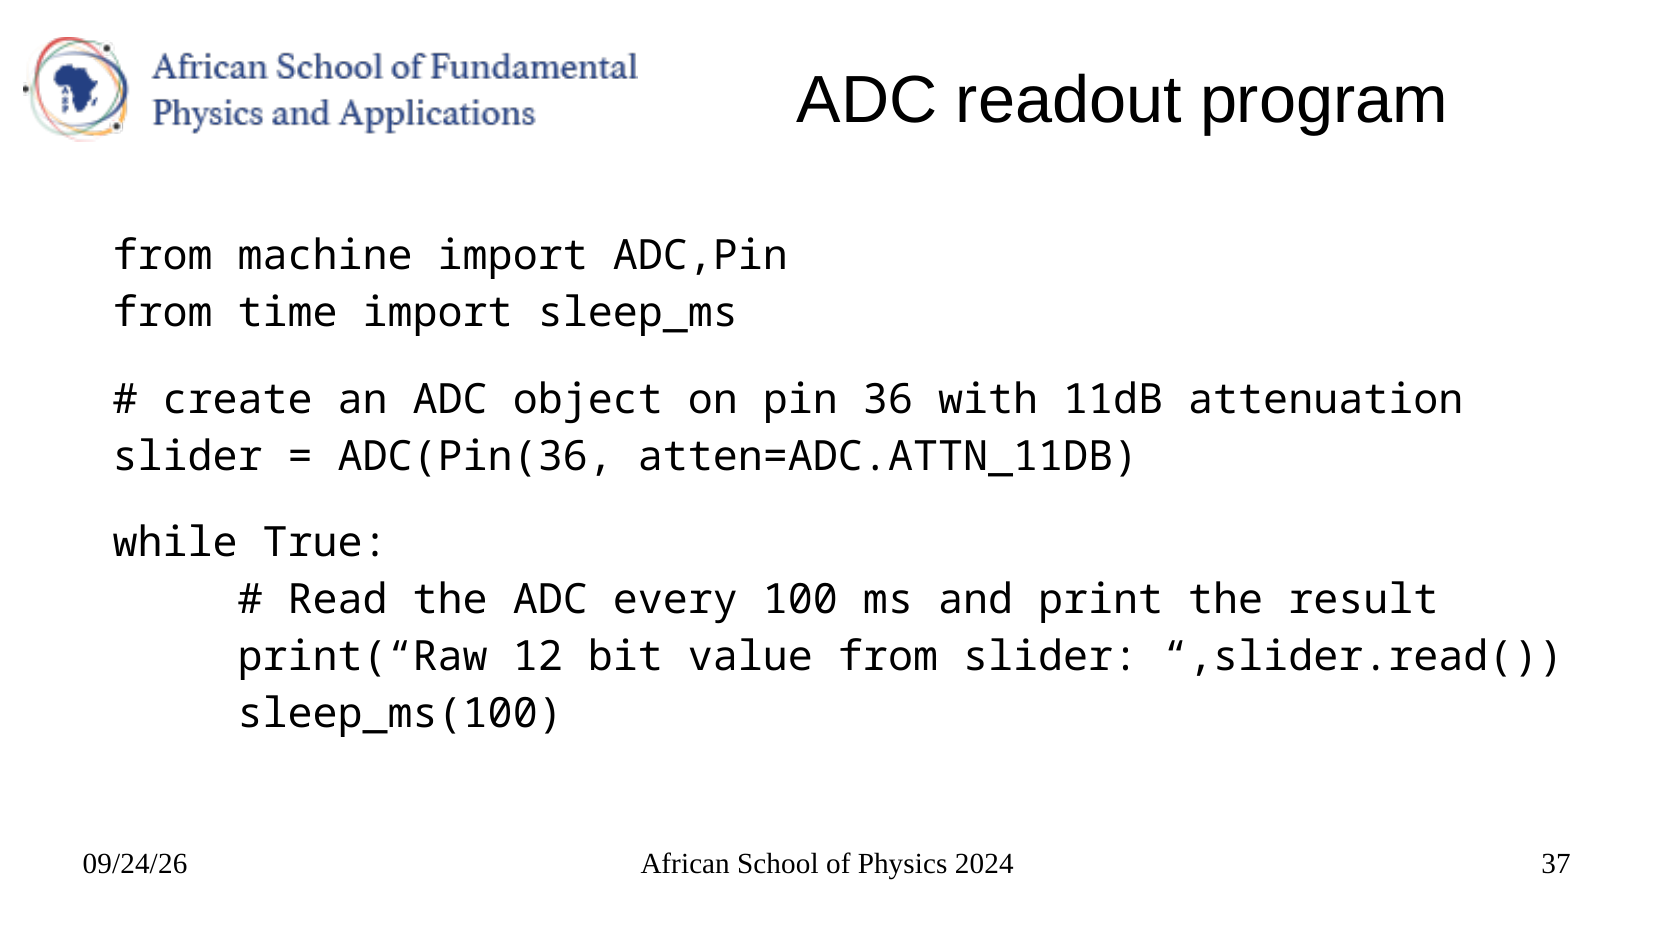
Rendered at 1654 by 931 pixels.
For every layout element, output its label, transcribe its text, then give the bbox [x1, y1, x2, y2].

list from machine import ADC,Pin from time import sleep_ms # create an ADC object on pin 36 with 11dB attenuation slider = ADC(Pin(36, atten=ADC.ATTN_11DB) while True: # Read the ADC every 100 ms and print the result print(“Raw 12 bit value from slider: “,slider.read()) sleep_ms(100) [112, 225, 1601, 765]
title ADC readout program [635, 21, 1610, 177]
picture [23, 37, 635, 142]
